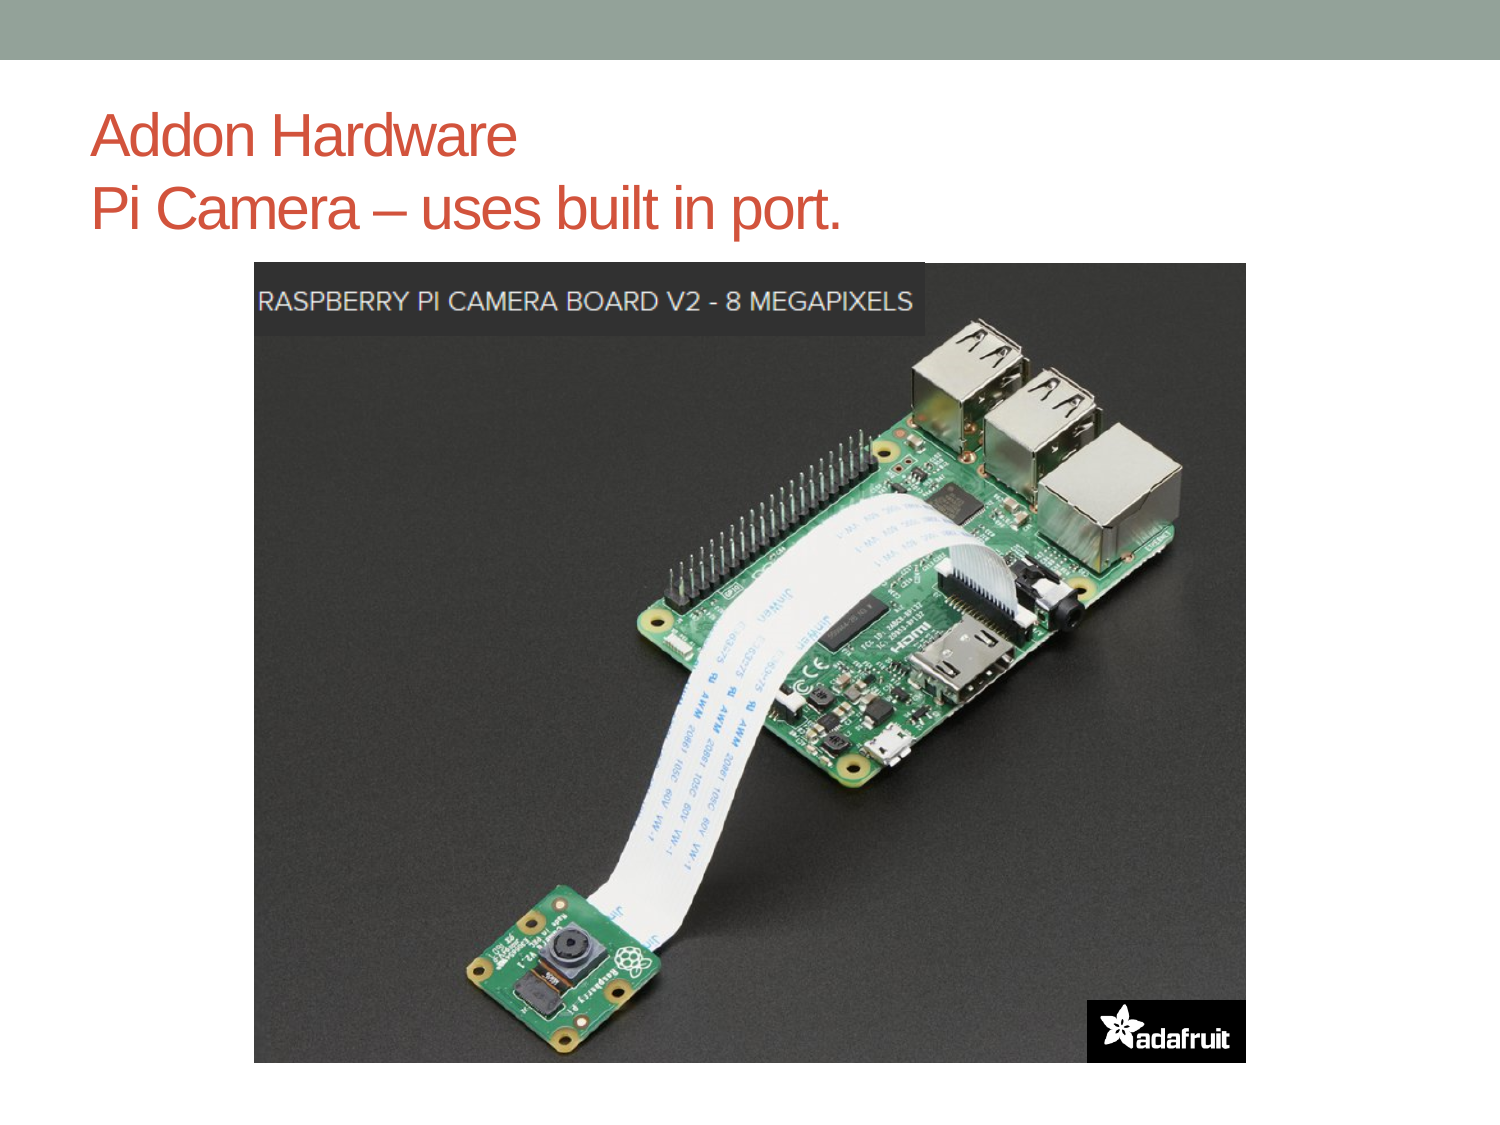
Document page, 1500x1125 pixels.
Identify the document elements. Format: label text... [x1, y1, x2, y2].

picture [254, 262, 1246, 1063]
title Addon Hardware Pi Camera – uses built in port. [75, 87, 1425, 250]
